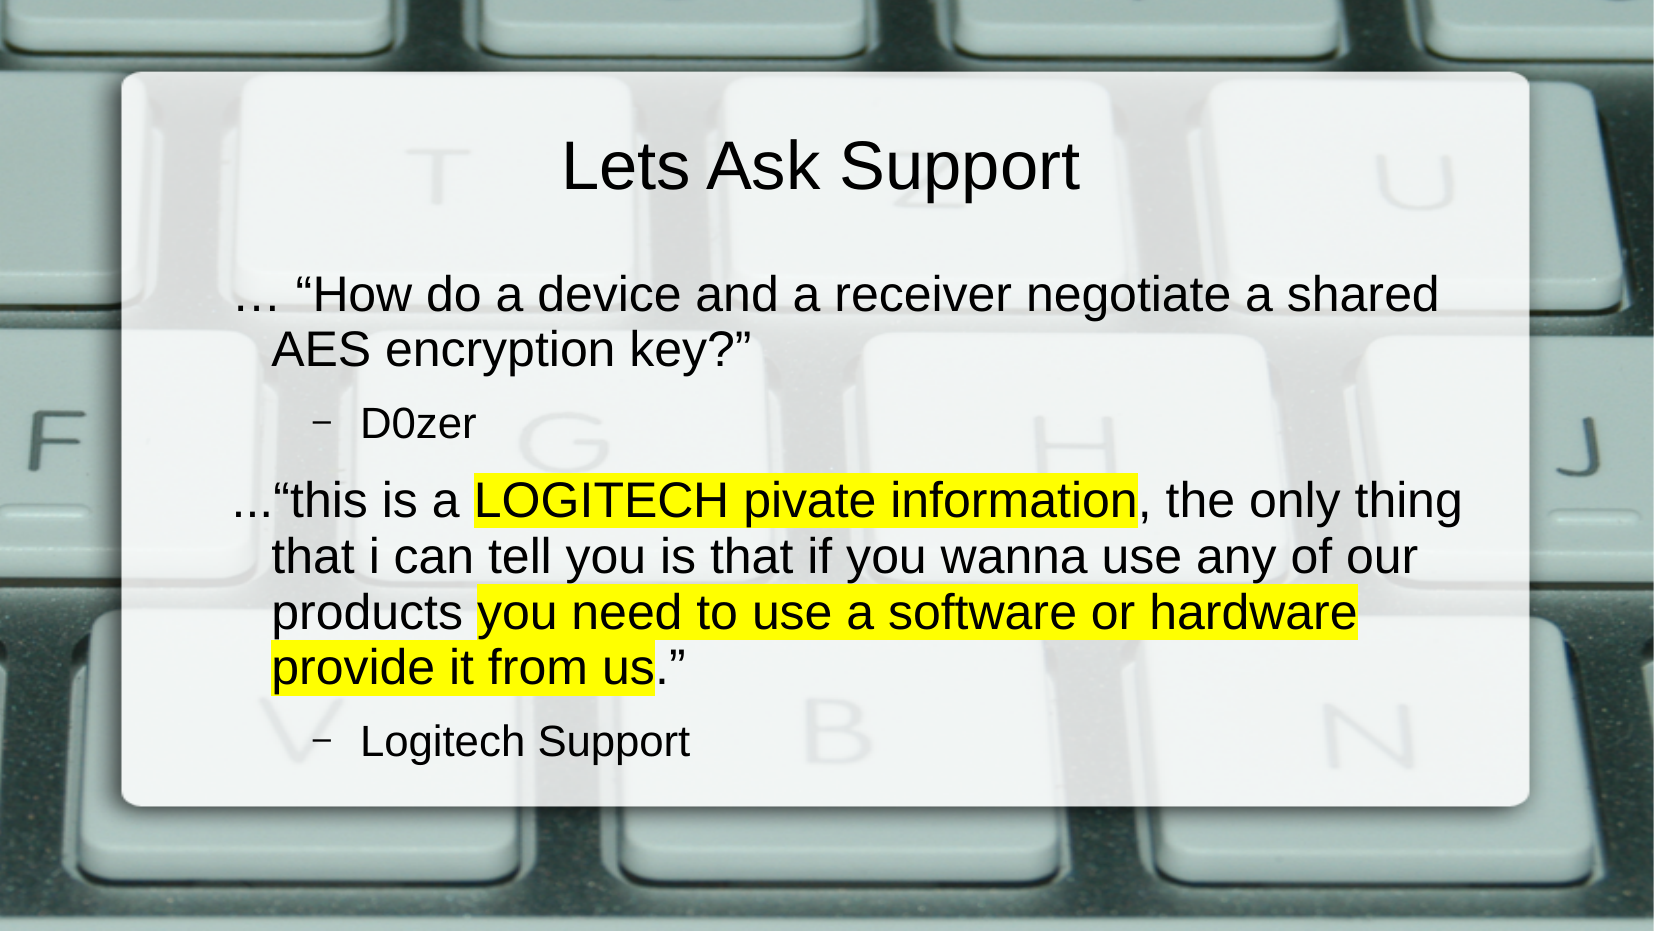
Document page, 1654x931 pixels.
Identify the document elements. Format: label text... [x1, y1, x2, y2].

list ...“this is a LOGITECH pivate information, the only thing that i can tell you is that if you wanna use any of our products you need to use a software or hardware provide it from us.” Logitech Support [147, 472, 1506, 805]
title Lets Ask Support [135, 88, 1506, 244]
list … “How do a device and a receiver negotiate a shared AES encryption key?” D0zer [147, 265, 1506, 449]
picture [0, 0, 1654, 931]
